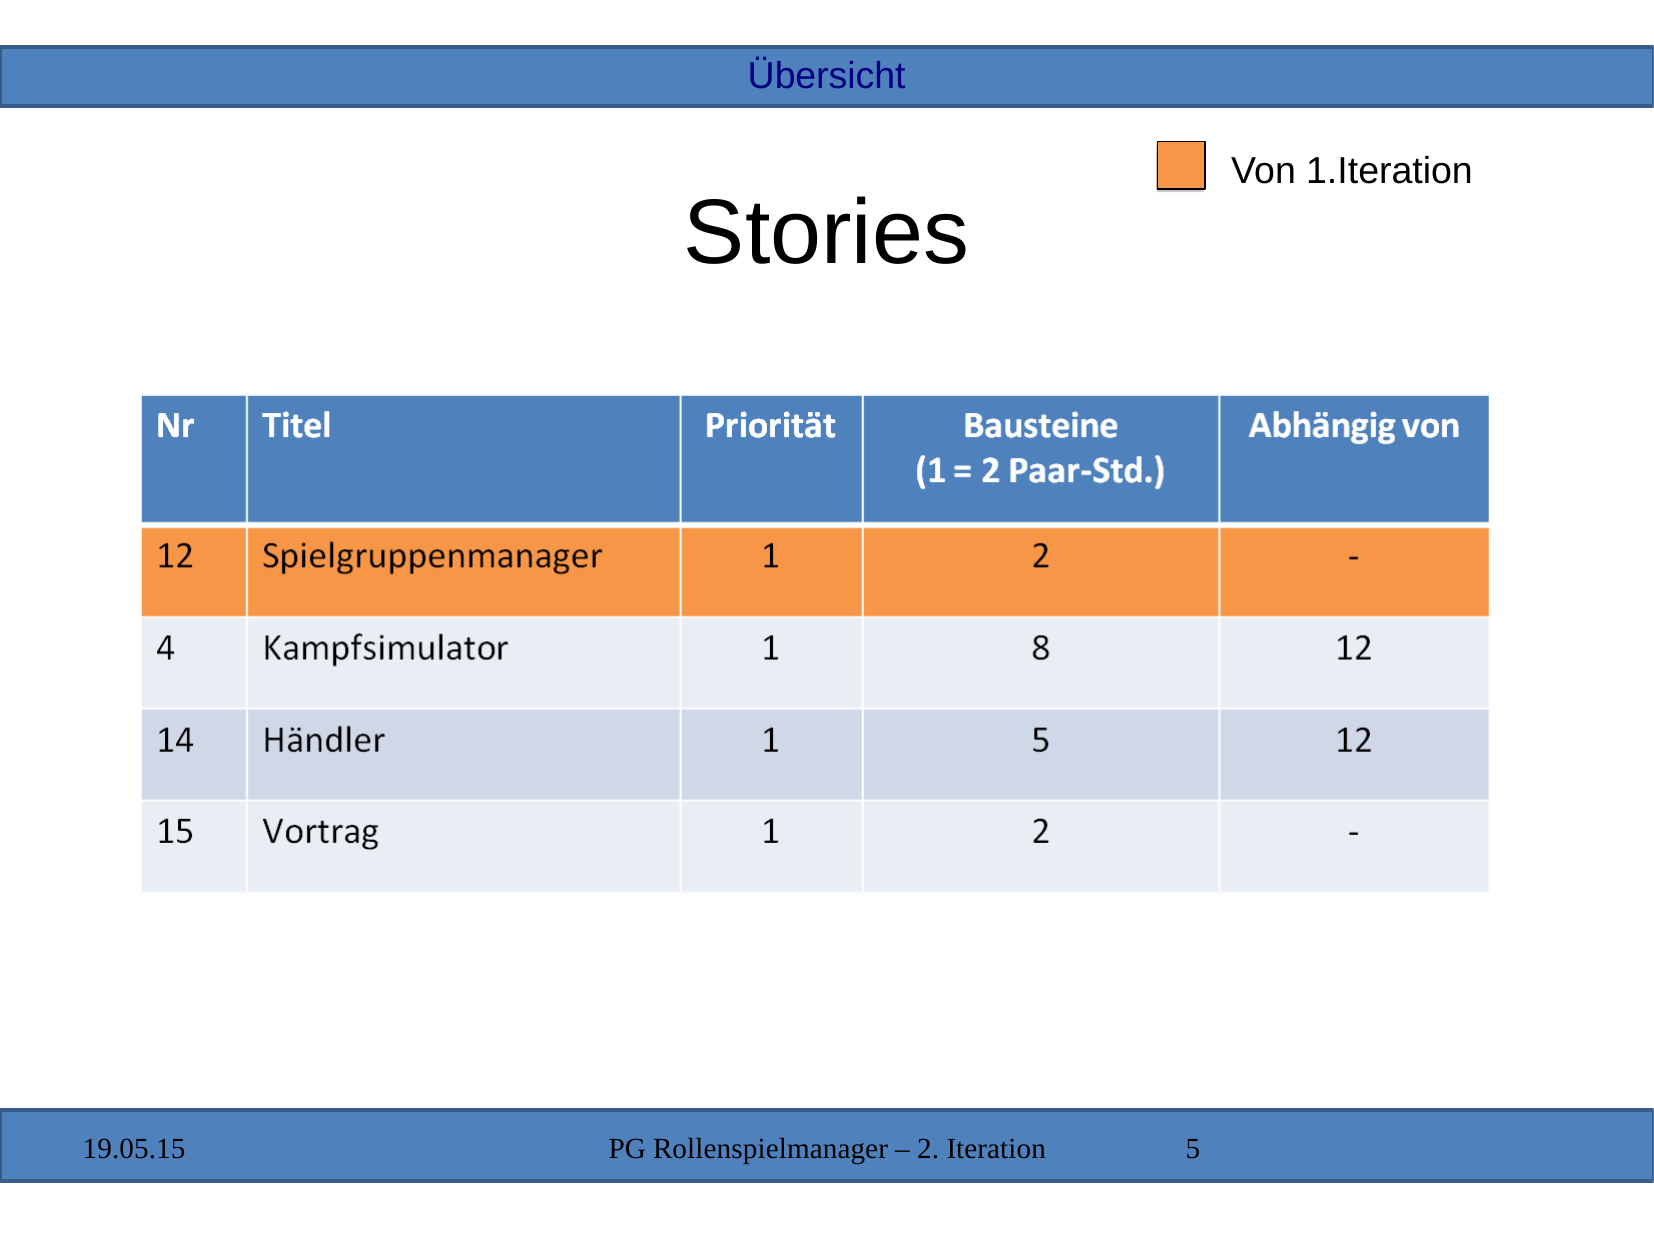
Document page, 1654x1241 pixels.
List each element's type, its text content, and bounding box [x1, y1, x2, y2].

text_box [1185, 1129, 1571, 1216]
text_box [1157, 141, 1205, 190]
picture [129, 383, 1501, 905]
text_box Von 1.Iteration [1216, 141, 1402, 194]
text_box PG Rollenspielmanager – 2. Iteration [565, 1129, 1090, 1216]
text_box Übersicht [0, 47, 1654, 105]
text_box 19.05.15 [82, 1129, 468, 1216]
title Stories [82, 171, 1571, 283]
